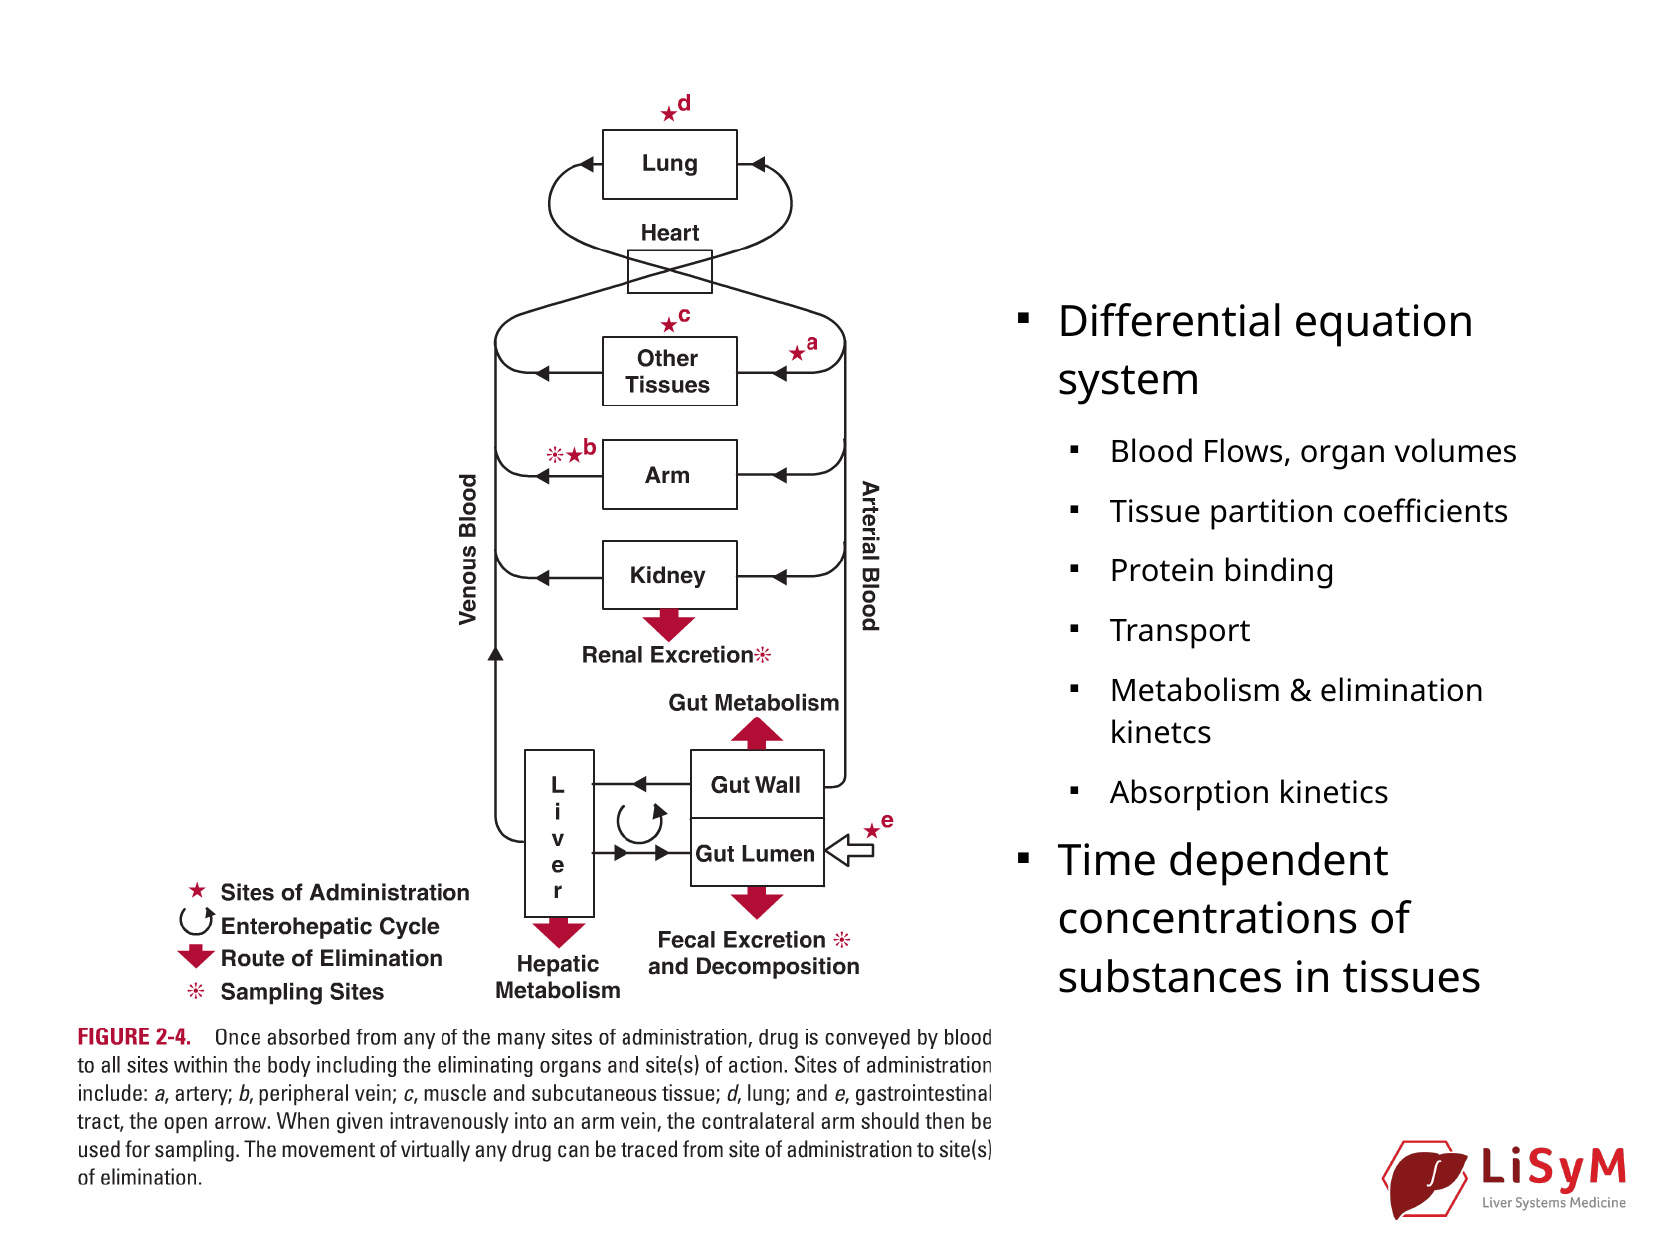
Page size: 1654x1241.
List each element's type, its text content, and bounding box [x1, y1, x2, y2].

picture [77, 94, 991, 1186]
list Differential equation system Blood Flows, organ volumes Tissue partition coefficients Protein binding Transport Metabolism & elimination kinetcs Absorption kinetics Time dependent concentrations of substances in tissues [1005, 290, 1571, 1010]
picture [1380, 1139, 1627, 1222]
